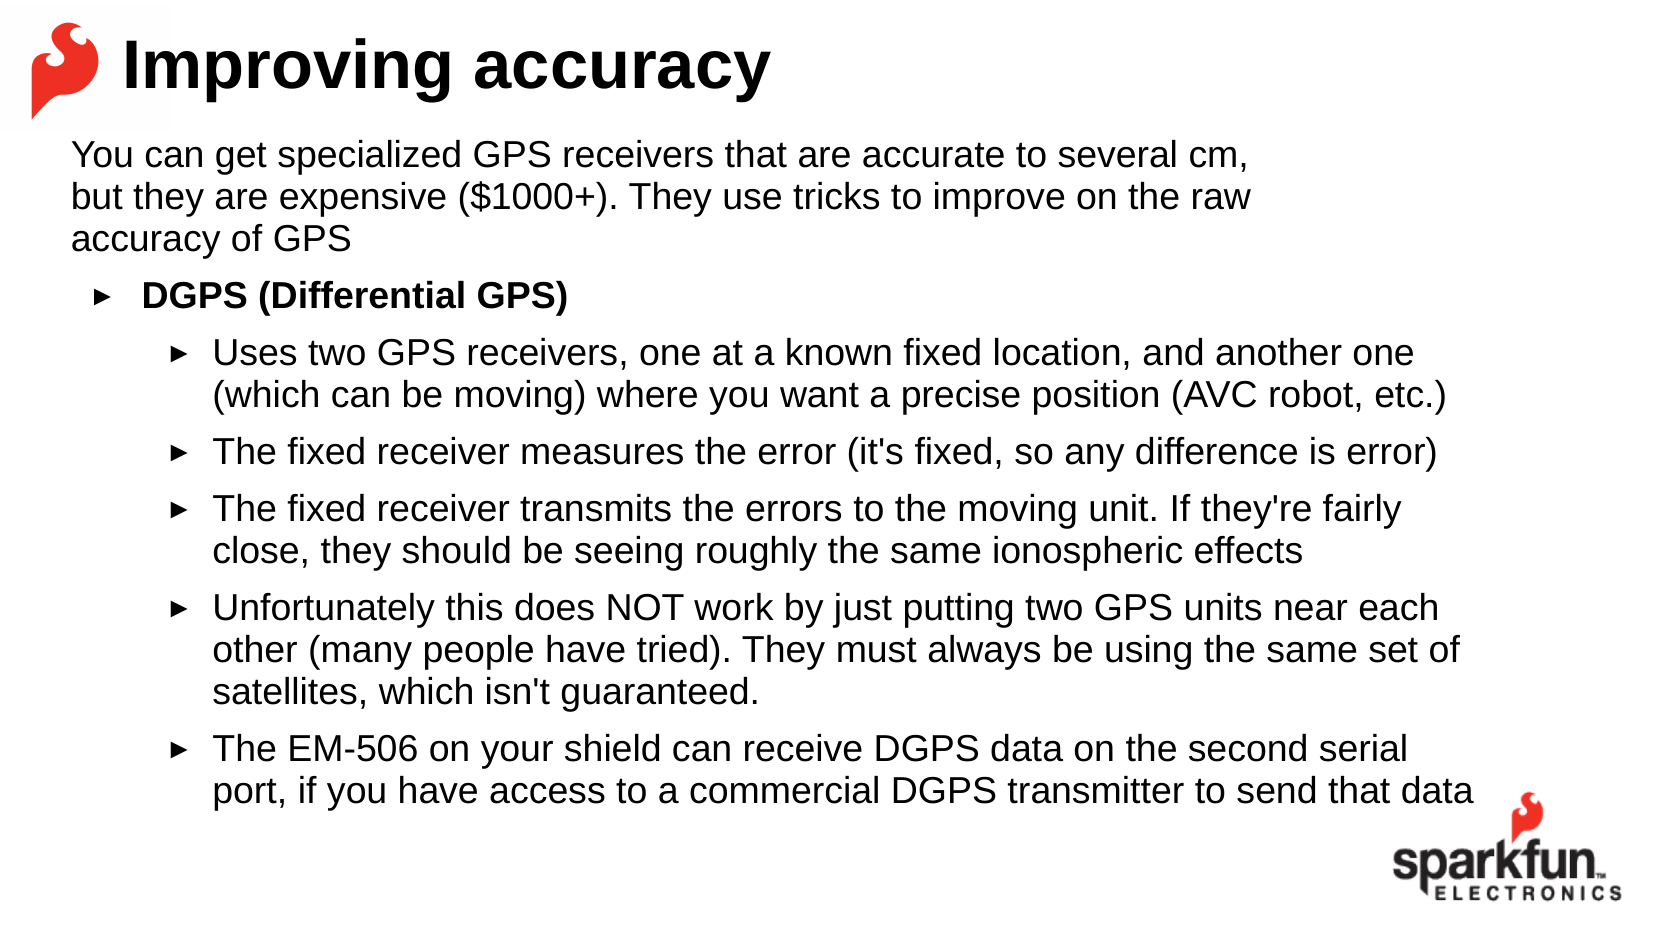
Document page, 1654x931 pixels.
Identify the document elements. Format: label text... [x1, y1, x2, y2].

list You can get specialized GPS receivers that are accurate to several cm, but they are expensive ($1000+). They use tricks to improve on the raw accuracy of GPS DGPS (Differential GPS) Uses two GPS receivers, one at a known fixed location, and another one (which can be moving) where you want a precise position (AVC robot, etc.) The fixed receiver measures the error (it's fixed, so any difference is error) The fixed receiver transmits the errors to the moving unit. If they're fairly close, they should be seeing roughly the same ionospheric effects Unfortunately this does NOT work by just putting two GPS units near each other (many people have tried). They must always be using the same set of satellites, which isn't guaranteed. The EM-506 on your shield can receive DGPS data on the second serial port, if you have access to a commercial DGPS transmitter to send that data [0, 133, 1489, 887]
title Improving accuracy [122, 26, 1546, 104]
picture [1363, 749, 1651, 926]
picture [0, 5, 171, 133]
